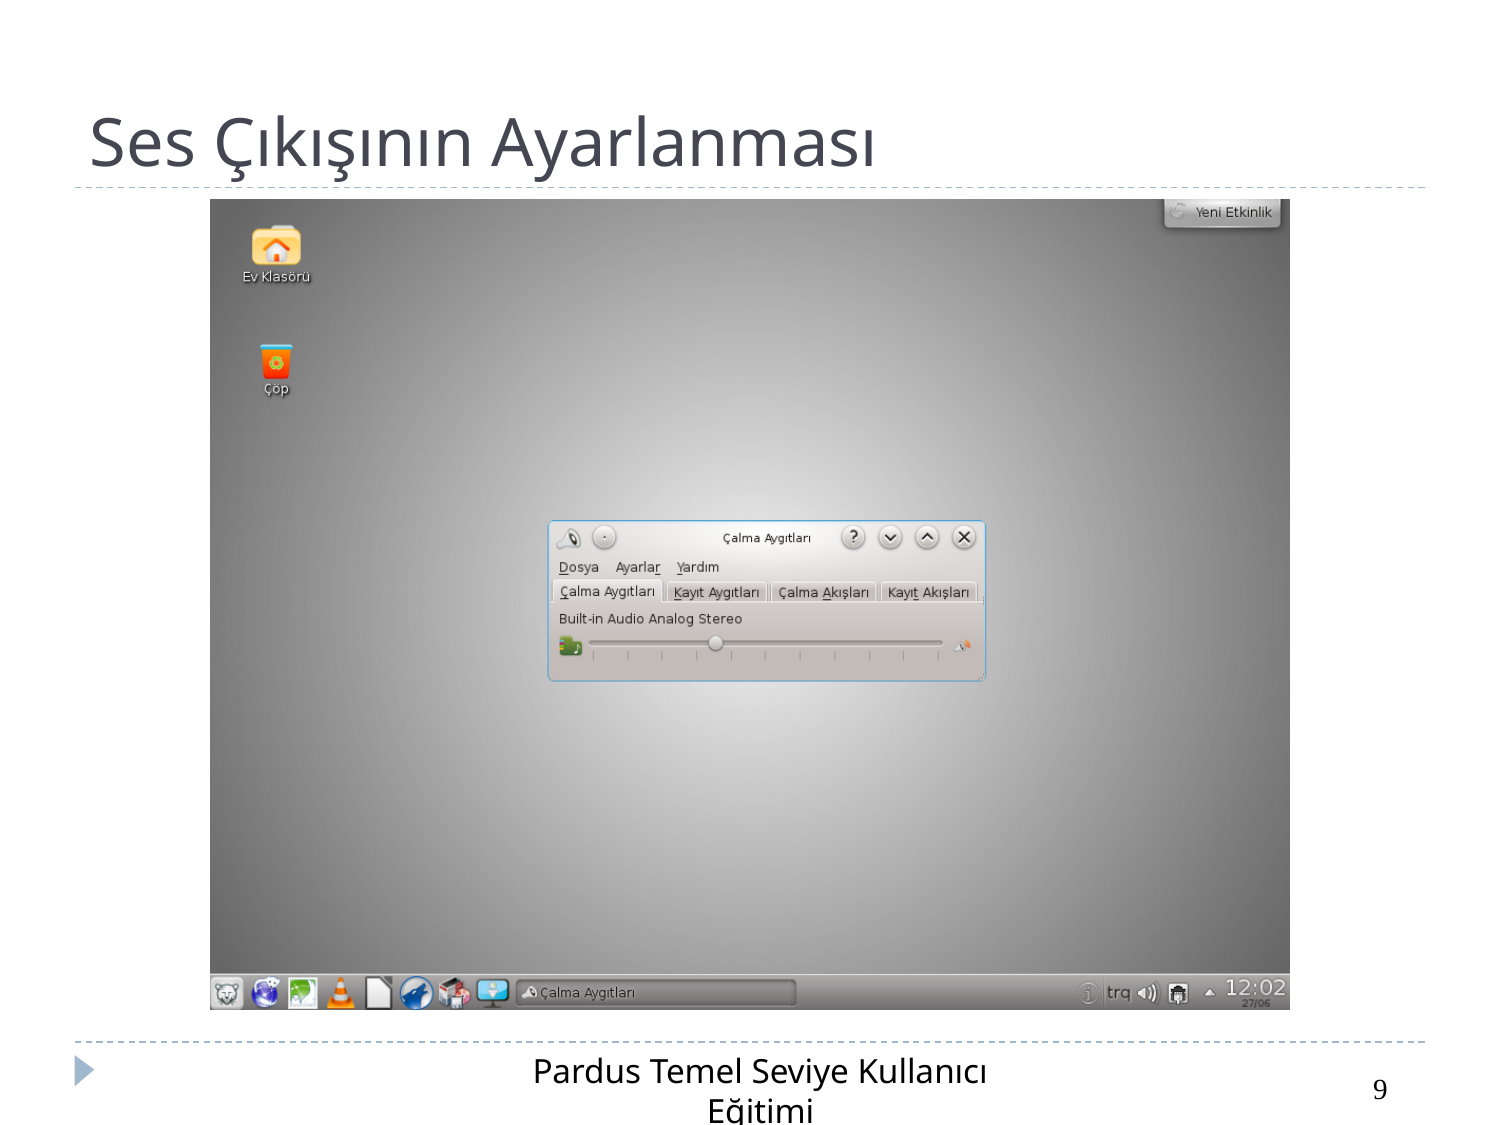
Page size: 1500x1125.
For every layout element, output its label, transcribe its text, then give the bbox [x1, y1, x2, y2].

picture [210, 199, 1290, 1010]
title Ses Çıkışının Ayarlanması [75, 24, 1425, 188]
